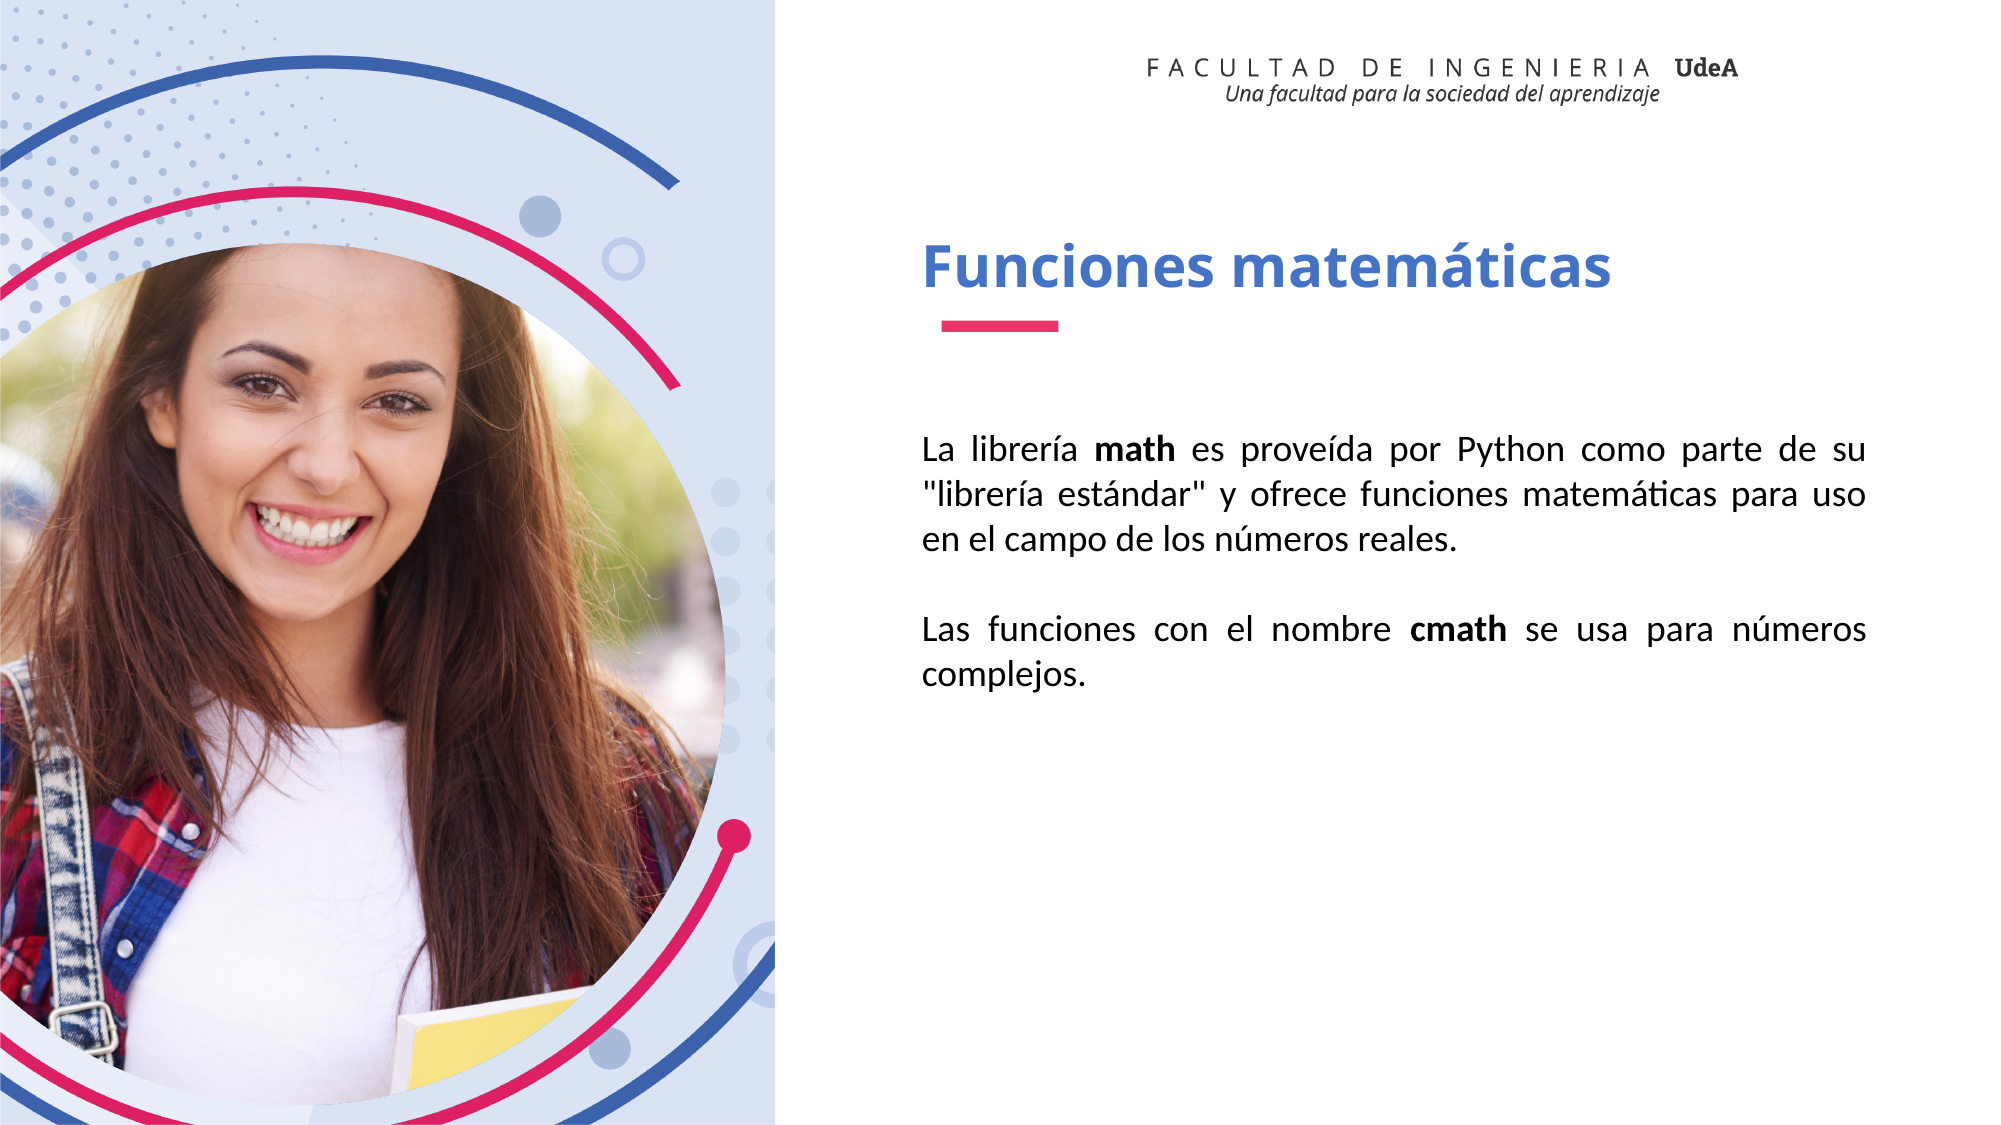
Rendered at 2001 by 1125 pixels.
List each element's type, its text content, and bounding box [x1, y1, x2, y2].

picture [0, 0, 775, 1125]
text_box Funciones matemáticas [907, 212, 1804, 324]
picture [1148, 57, 1738, 106]
text_box La librería math es proveída por Python como parte de su "librería estándar" y ofrece funciones matemáticas para uso en el campo de los números reales. Las funciones con el nombre cmath se usa para números complejos. [907, 416, 1883, 701]
